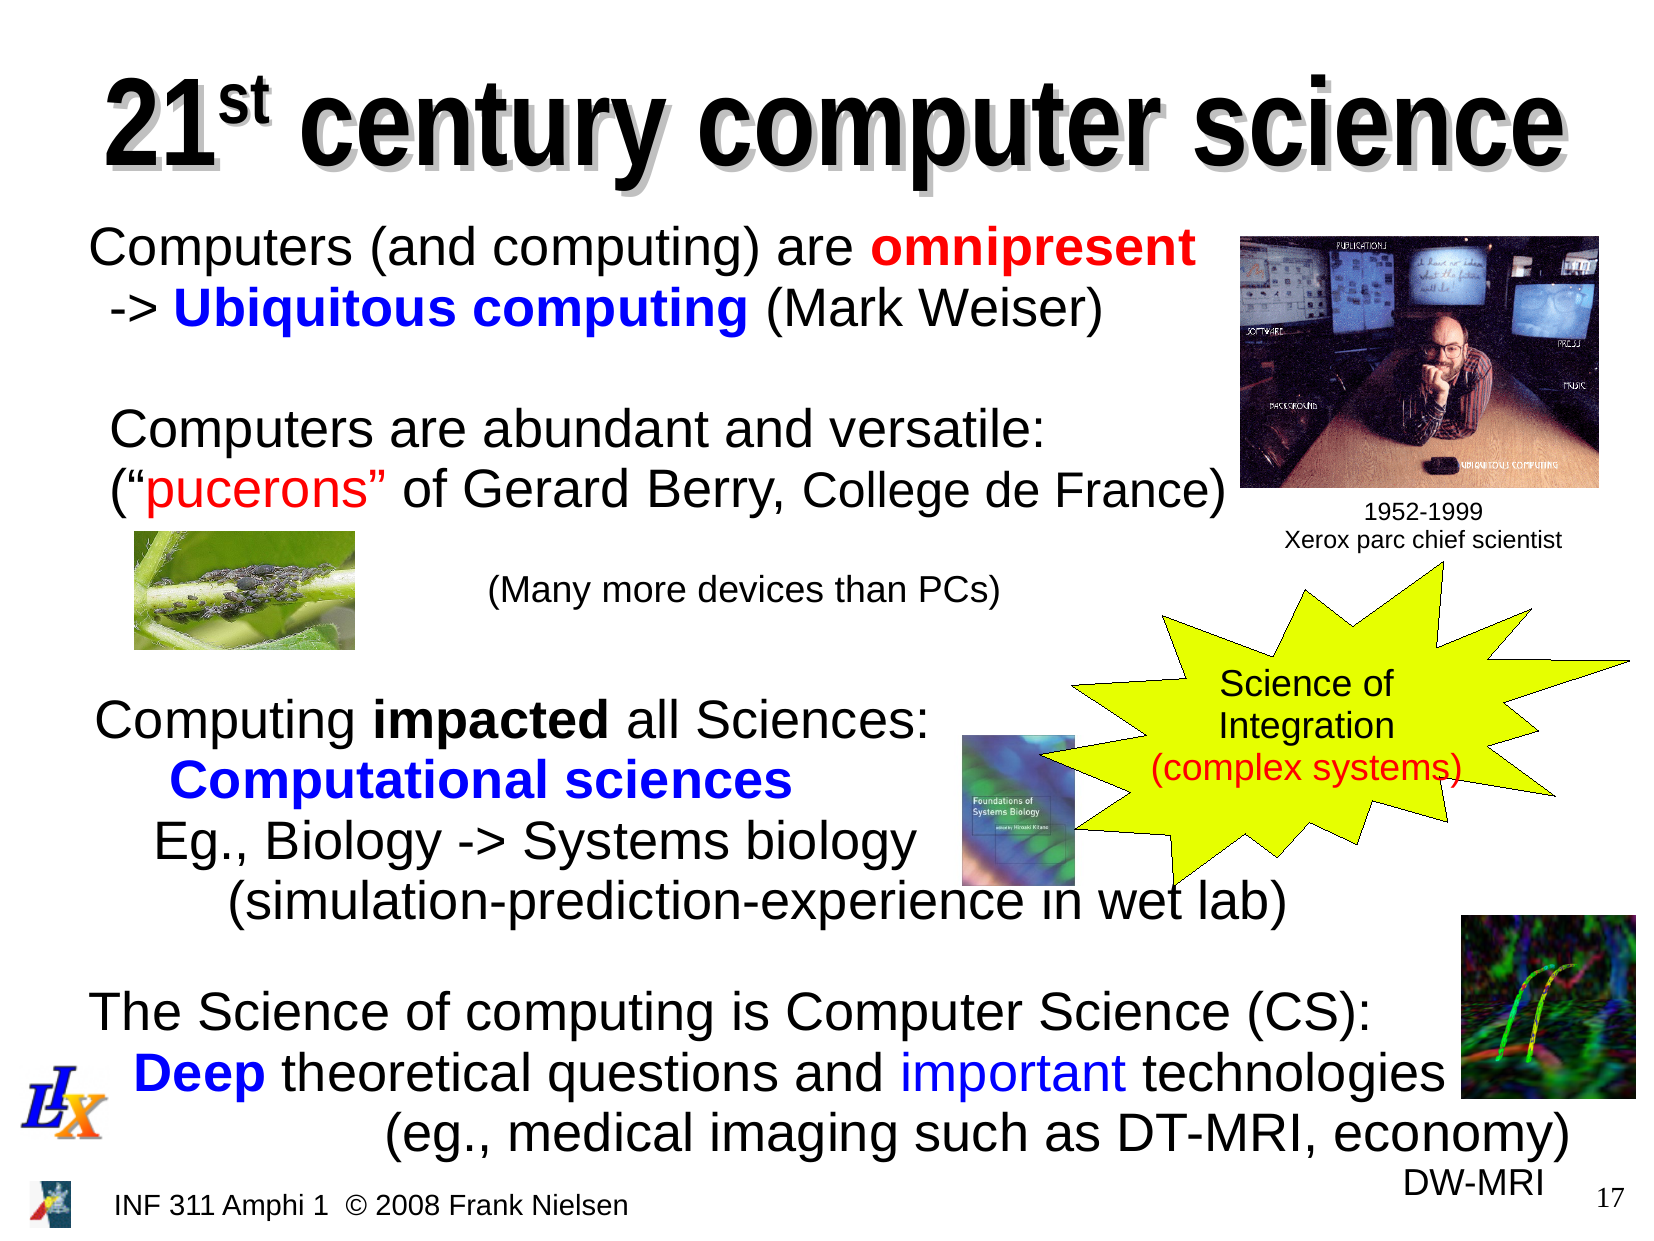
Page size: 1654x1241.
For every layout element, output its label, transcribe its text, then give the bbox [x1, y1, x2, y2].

picture [134, 531, 355, 650]
text_box Computers (and computing) are omnipresent -> Ubiquitous computing (Mark Weiser) Computers are abundant and versatile: (“pucerons” of Gerard Berry, College de France) [59, 209, 1243, 591]
picture [1461, 915, 1636, 1099]
text_box DW-MRI [1387, 1153, 1561, 1211]
text_box 21st century computer science [88, 41, 1583, 203]
text_box The Science of computing is Computer Science (CS): Deep theoretical questions and important technologies (eg., medical imaging such as DT-MRI, economy) [59, 974, 1589, 1173]
picture [944, 735, 1093, 886]
text_box (Many more devices than PCs) [472, 561, 1016, 618]
text_box 1952-1999 Xerox parc chief scientist [1269, 490, 1578, 562]
text_box Science of Integration (complex systems) [1039, 561, 1630, 886]
picture [12, 1052, 130, 1152]
picture [1240, 236, 1599, 488]
text_box Computing impacted all Sciences: Computational sciences Eg., Biology -> Systems biology (simulation-prediction-experience in wet lab) [64, 681, 1305, 942]
picture [29, 1181, 71, 1228]
